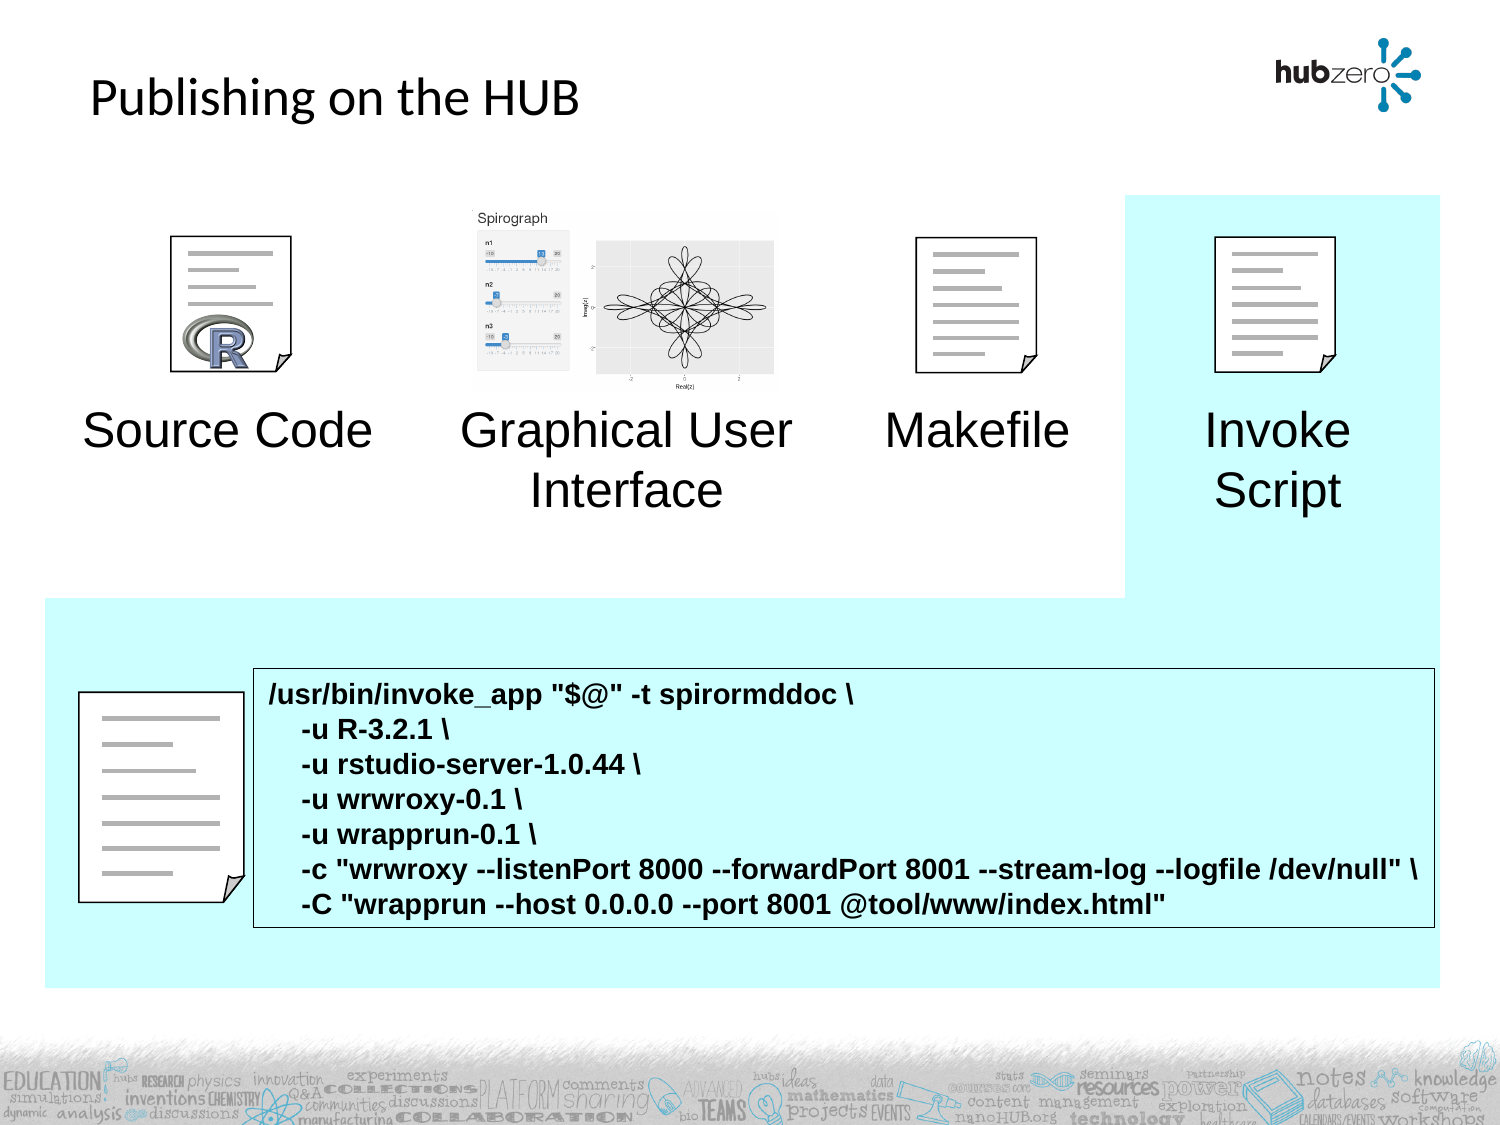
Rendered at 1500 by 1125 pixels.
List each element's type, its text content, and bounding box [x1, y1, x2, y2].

text_box Makefile [869, 390, 1086, 465]
text_box Source Code [67, 390, 389, 465]
picture [0, 1034, 1500, 1125]
text_box Invoke Script [1189, 389, 1367, 525]
text_box [45, 195, 1441, 989]
text_box /usr/bin/invoke_app "$@" -t spirormddoc \ -u R-3.2.1 \ -u rstudio-server-1.0.44 \ -u wrwroxy-0.1 \ -u wrapprun-0.1 \ -c "wrwroxy --listenPort 8000 --forwardPort 8001 --stream-log --logfile /dev/null" \ -C "wrapprun --host 0.0.0.0 --port 8001 @tool/www/index.html" [253, 668, 1435, 928]
text_box [170, 236, 291, 372]
picture [1272, 35, 1424, 44]
text_box [916, 237, 1037, 373]
text_box Graphical User Interface [445, 390, 809, 526]
picture [182, 314, 254, 369]
picture [472, 210, 779, 390]
title Publishing on the HUB [75, 44, 1426, 144]
